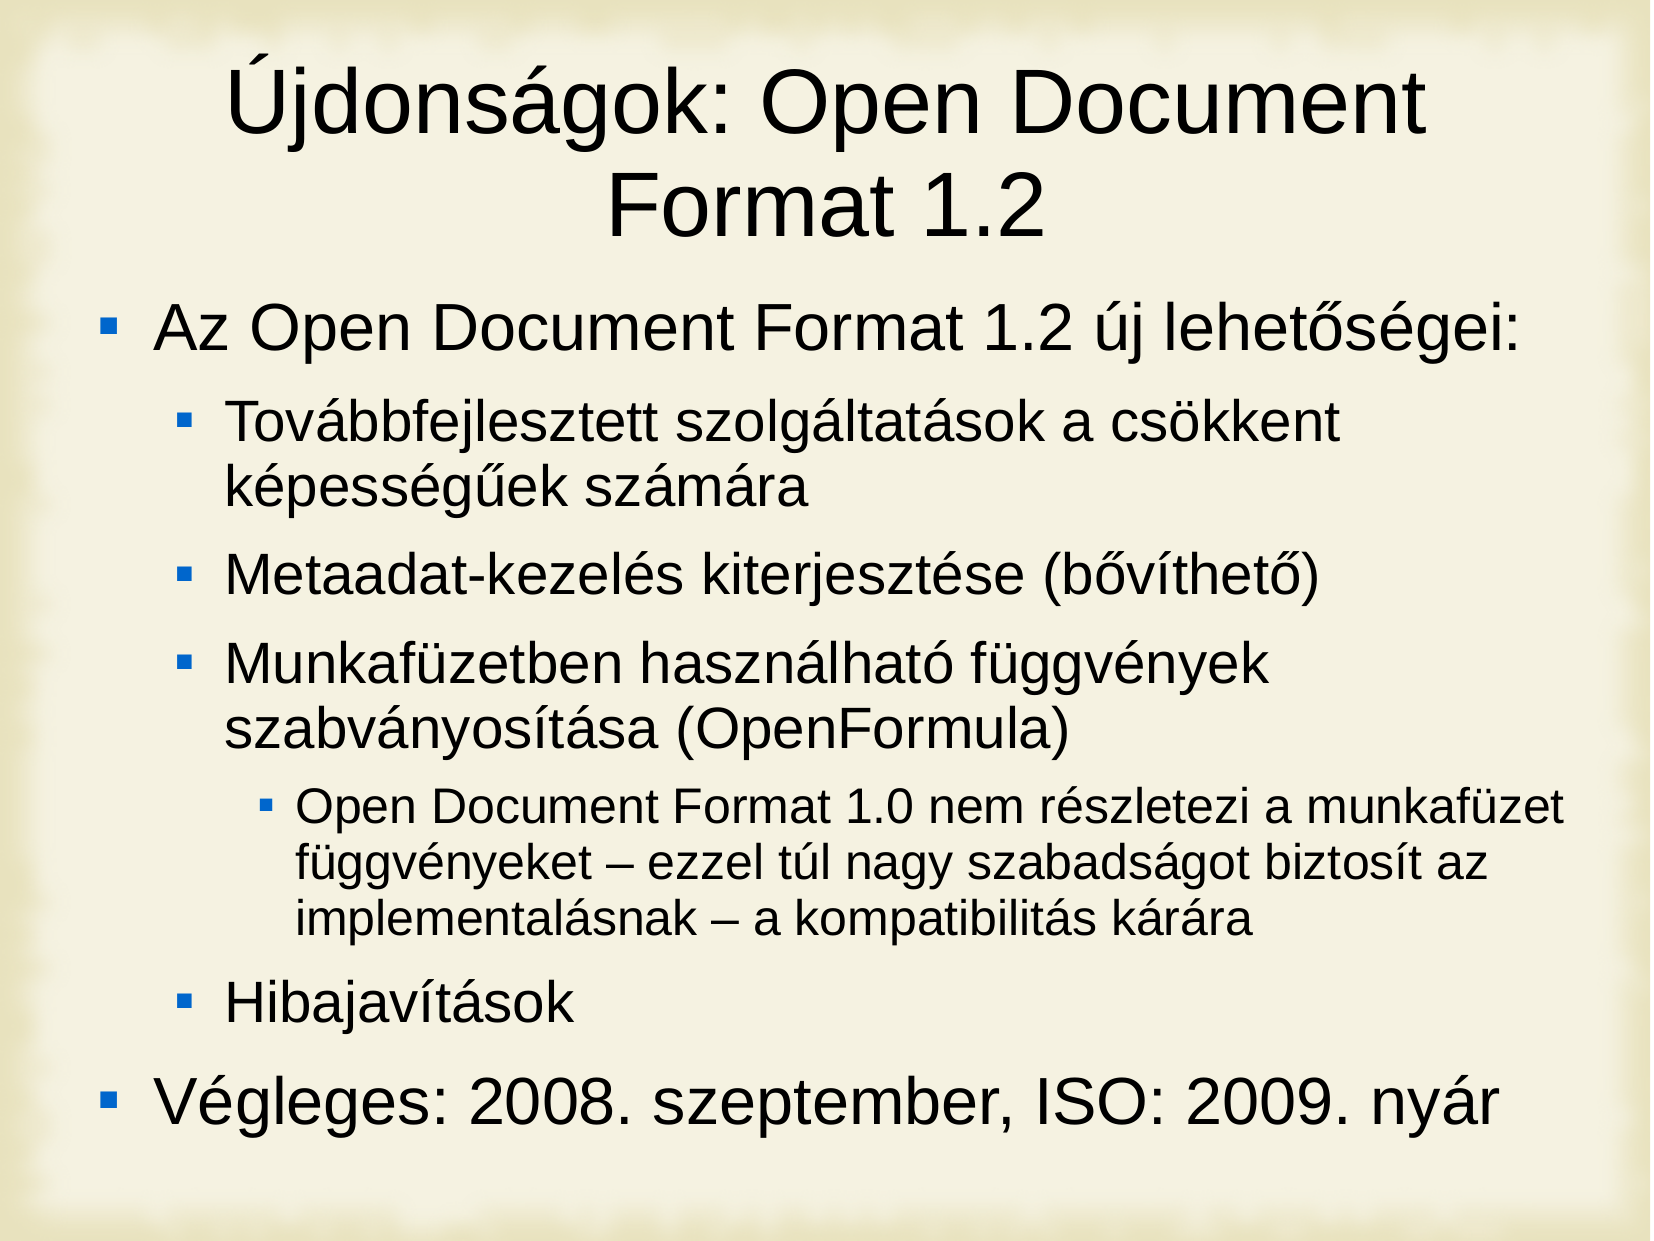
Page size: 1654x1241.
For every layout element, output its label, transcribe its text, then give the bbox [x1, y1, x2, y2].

list Az Open Document Format 1.2 új lehetőségei: Továbbfejlesztett szolgáltatások a csökkent képességűek számára Metaadat-kezelés kiterjesztése (bővíthető) Munkafüzetben használható függvények szabványosítása (OpenFormula) Open Document Format 1.0 nem részletezi a munkafüzet függvényeket – ezzel túl nagy szabadságot biztosít az implementalásnak – a kompatibilitás kárára Hibajavítások Végleges: 2008. szeptember, ISO: 2009. nyár [82, 290, 1571, 1195]
picture [0, 0, 1651, 1241]
title Újdonságok: Open Document Format 1.2 [82, 42, 1571, 264]
